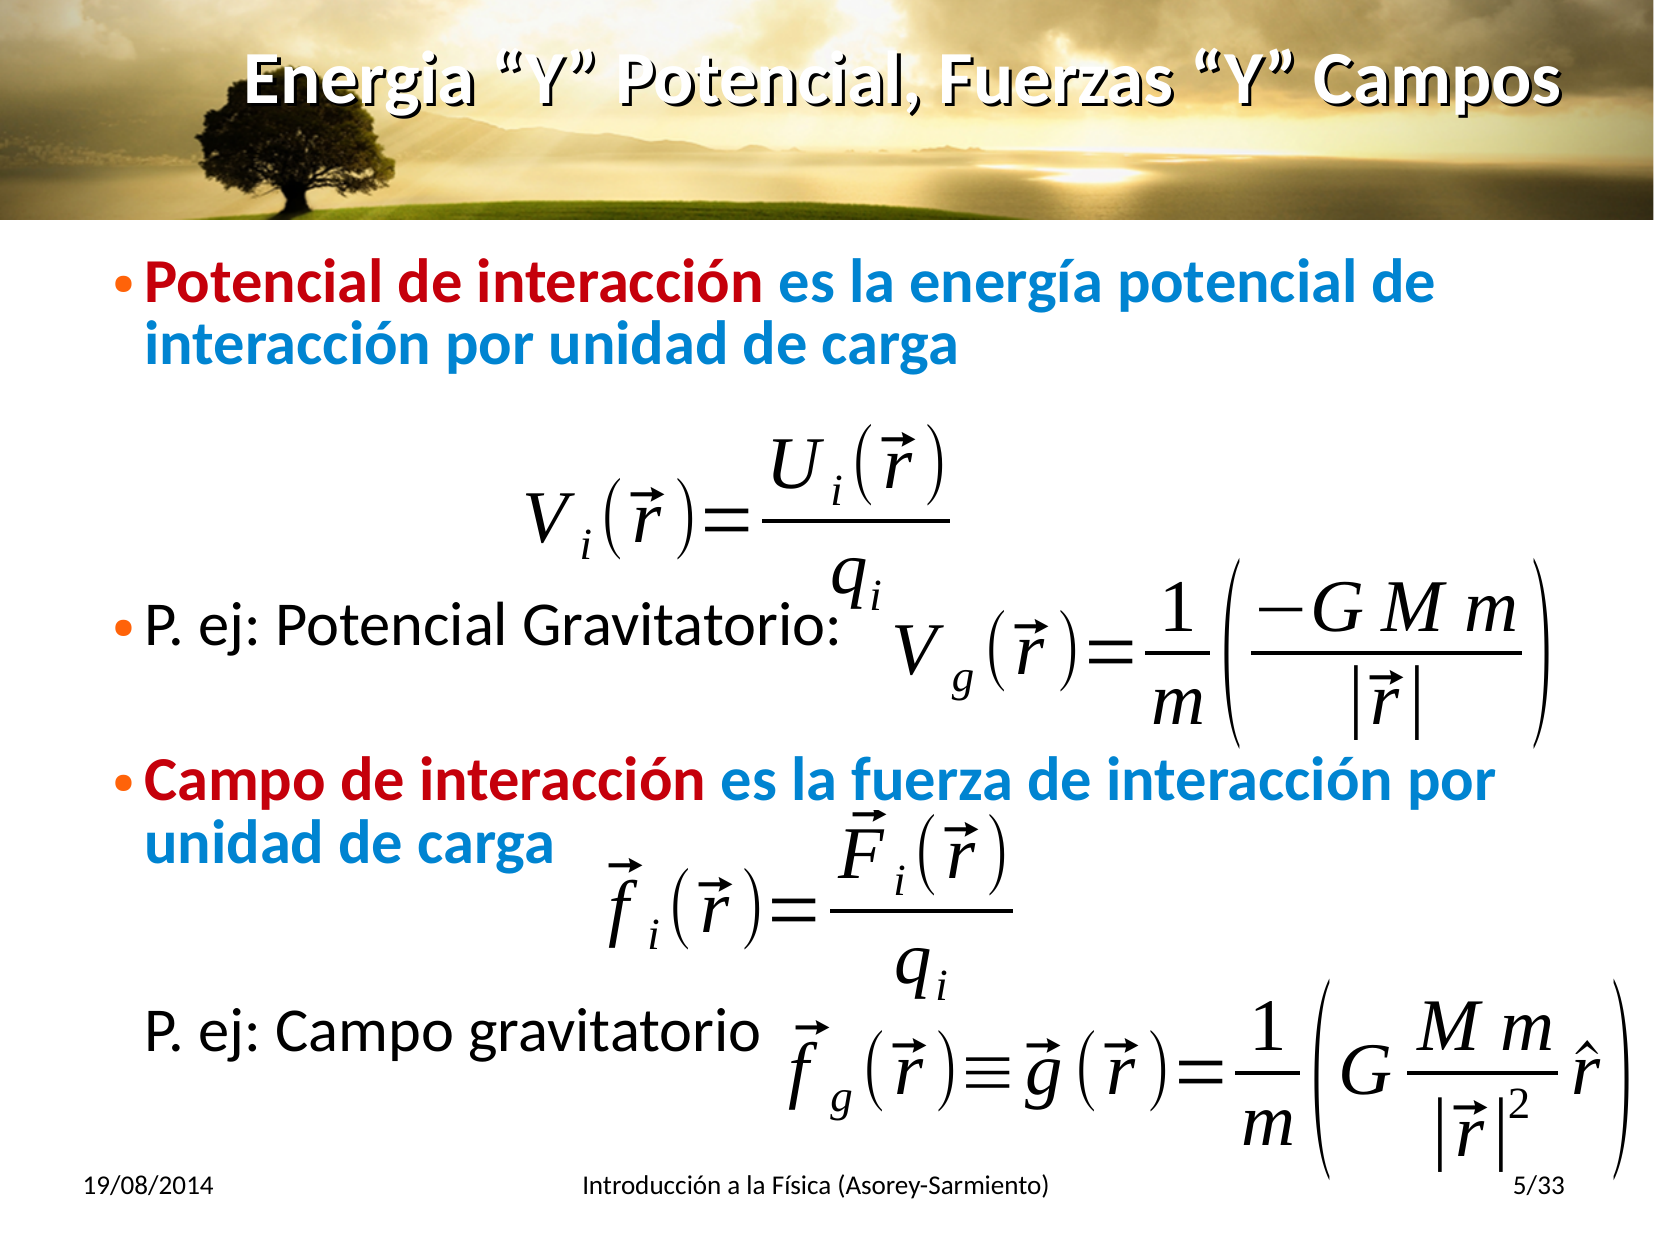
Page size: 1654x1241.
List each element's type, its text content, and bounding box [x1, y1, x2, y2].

title Energia “Y” Potencial, Fuerzas “Y” Campos [75, 19, 1564, 151]
picture [0, 0, 1654, 220]
list Potencial de interacción es la energía potencial de interacción por unidad de carga P. ej: Potencial Gravitatorio: Campo de interacción es la fuerza de interacción por unidad de carga P. ej: Campo gravitatorio [82, 255, 1571, 1156]
chart [515, 420, 1562, 754]
chart [585, 810, 1642, 1185]
